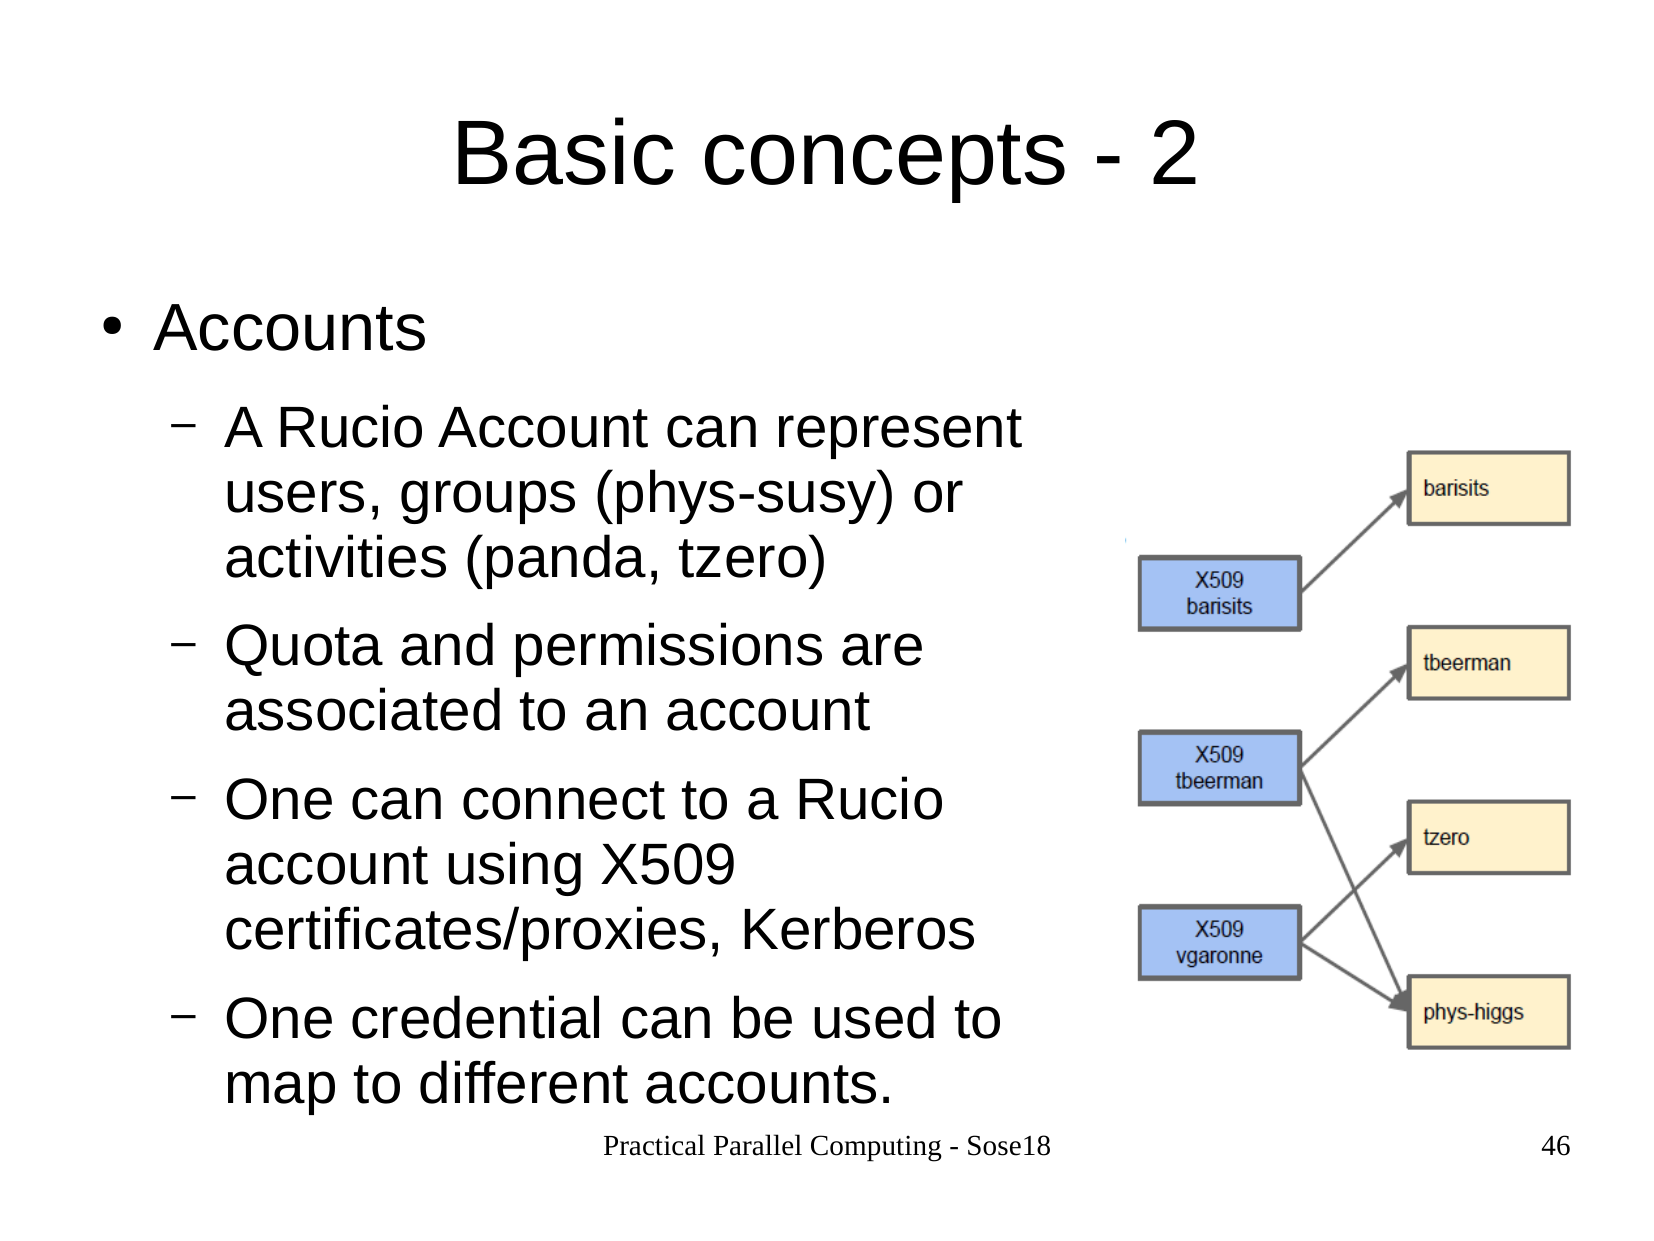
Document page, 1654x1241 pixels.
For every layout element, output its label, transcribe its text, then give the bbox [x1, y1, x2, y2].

picture [1125, 397, 1588, 1098]
list Accounts A Rucio Account can represent users, groups (phys-susy) or activities (panda, tzero) Quota and permissions are associated to an account One can connect to a Rucio account using X509 certificates/proxies, Kerberos One credential can be used to map to different accounts. [82, 290, 1096, 1201]
title Basic concepts - 2 [82, 49, 1571, 257]
